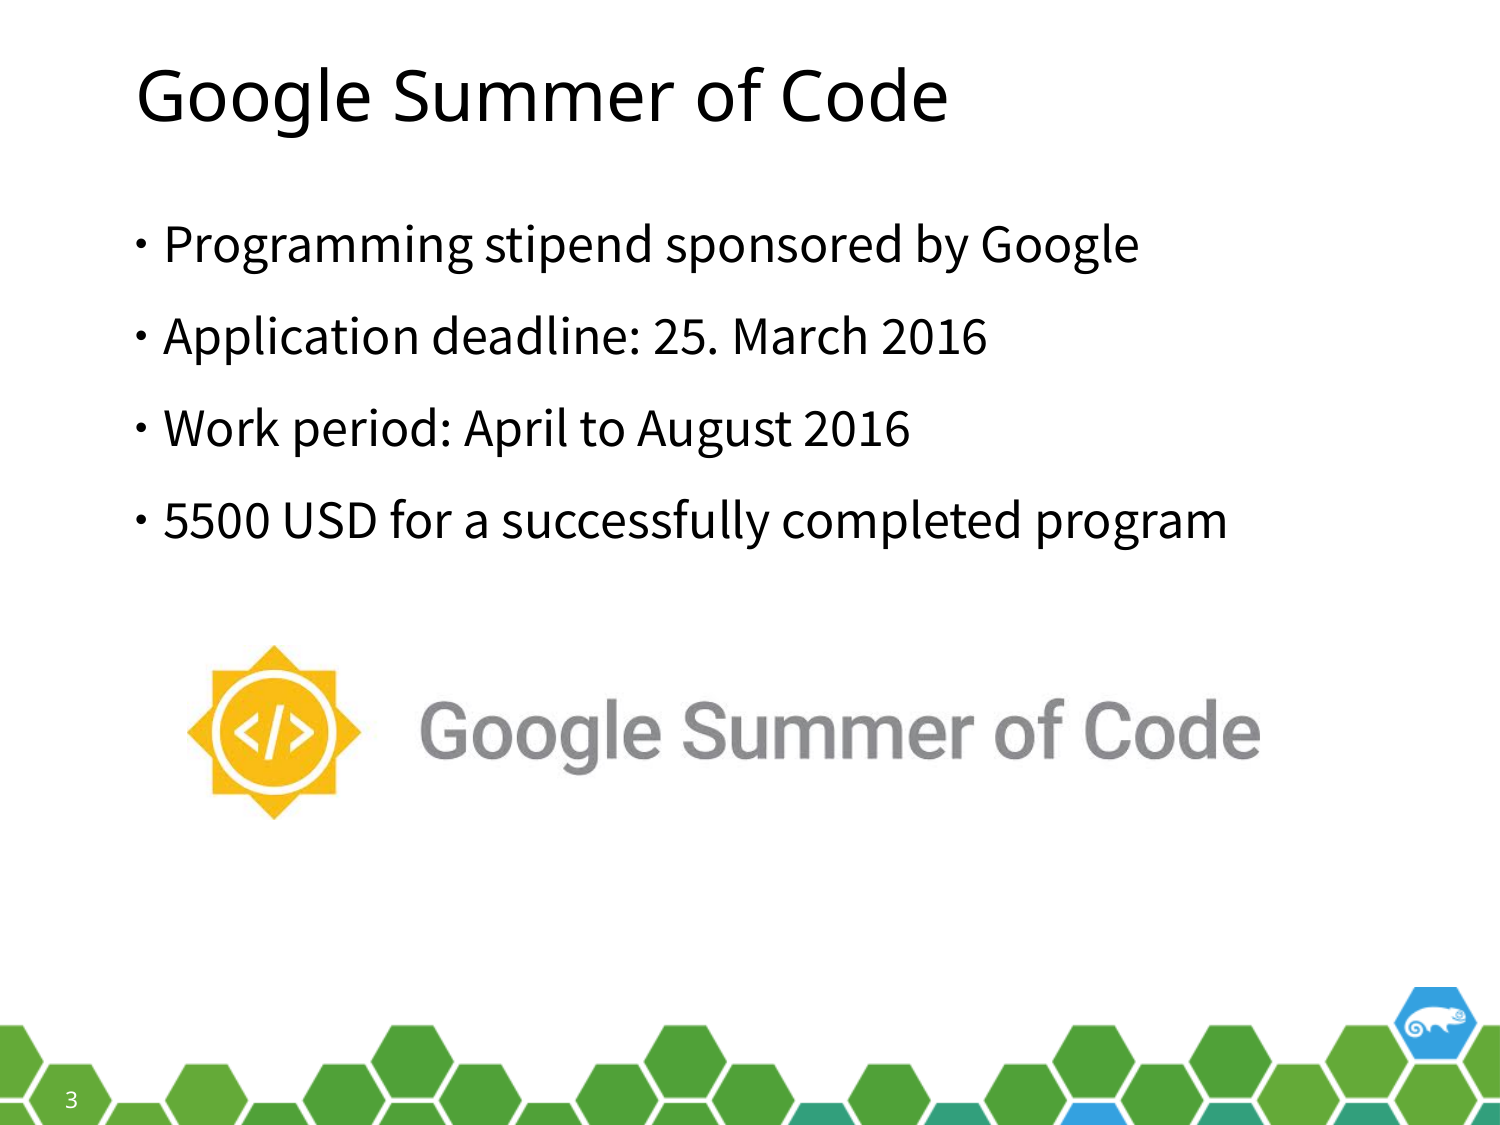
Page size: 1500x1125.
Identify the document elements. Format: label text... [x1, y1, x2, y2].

picture [187, 645, 1279, 820]
picture [0, 987, 1500, 1125]
title Google Summer of Code [135, 12, 1372, 175]
list Programming stipend sponsored by Google Application deadline: 25. March 2016 Work period: April to August 2016 5500 USD for a successfully completed program [135, 208, 1372, 862]
